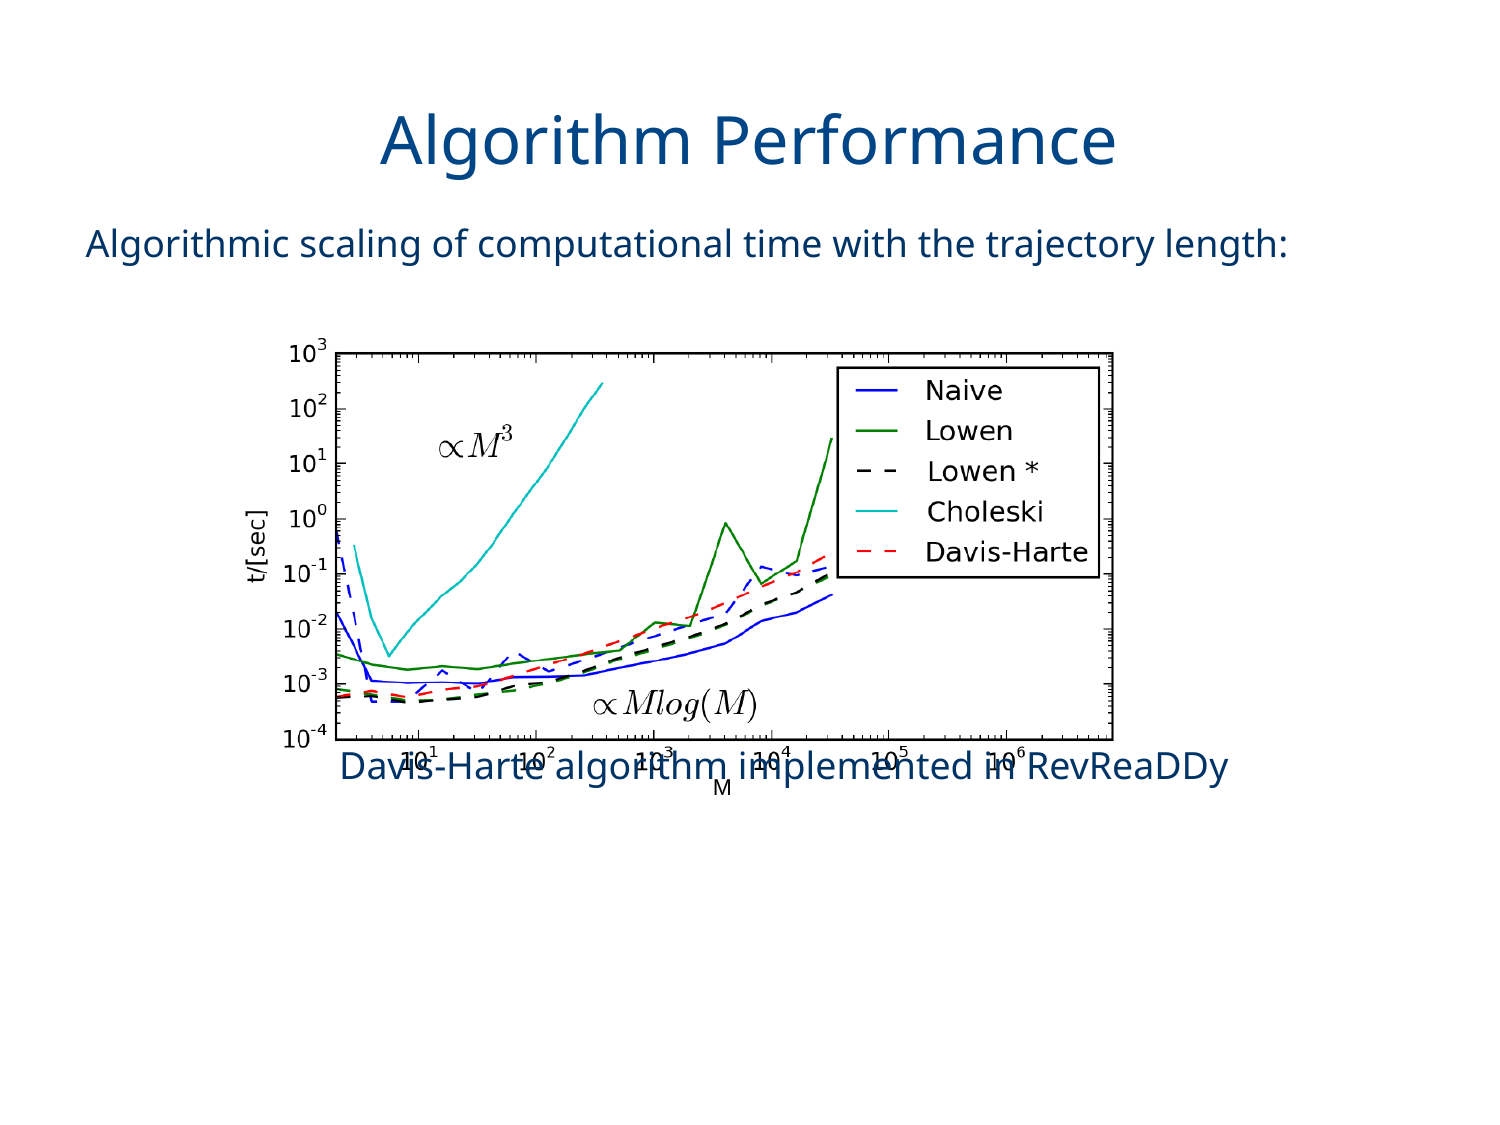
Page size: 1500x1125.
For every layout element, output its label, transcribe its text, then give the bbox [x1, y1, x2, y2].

title Algorithm Performance [75, 44, 1425, 212]
text_box Algorithmic scaling of computational time with the trajectory length: Davis-Harte algorithm implemented in RevReaDDy [70, 212, 1465, 1125]
